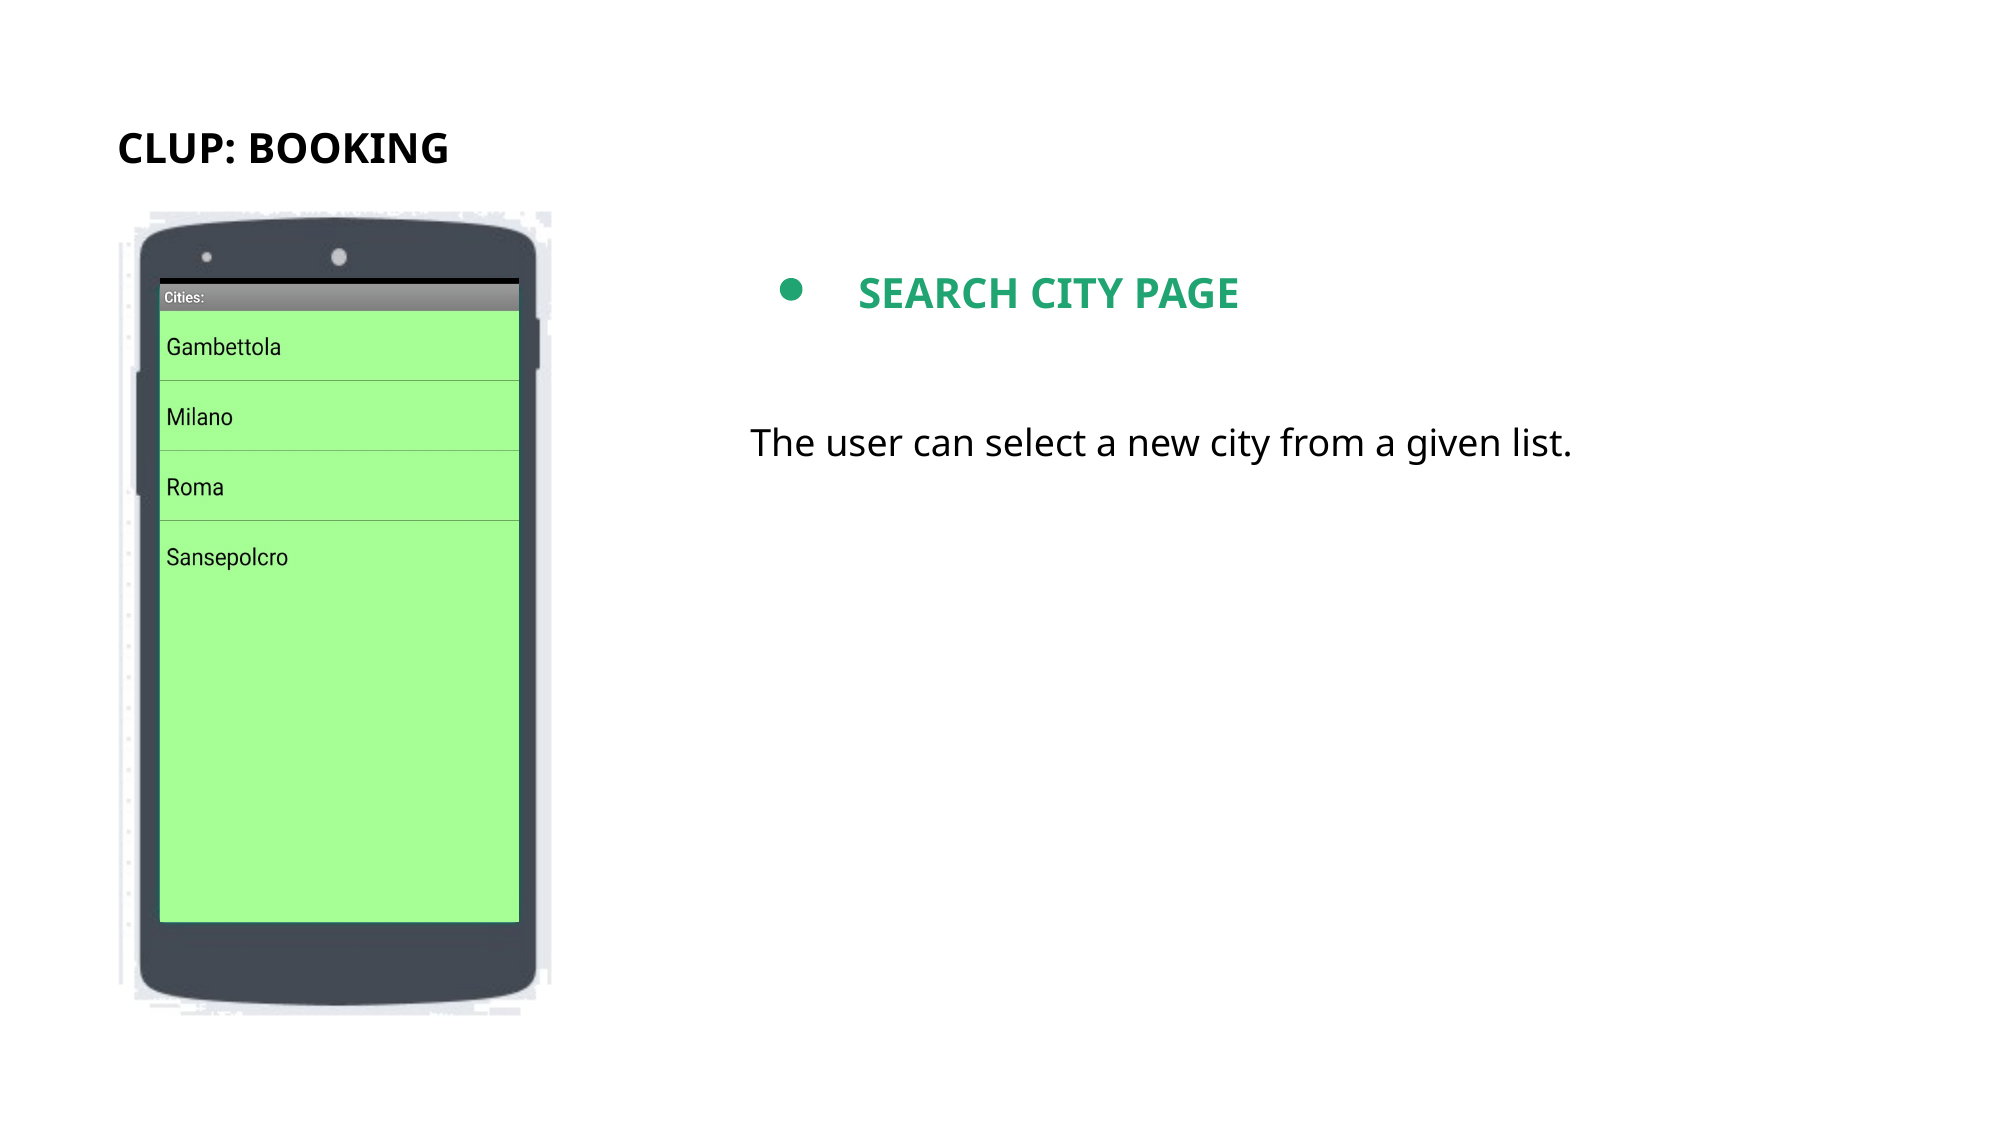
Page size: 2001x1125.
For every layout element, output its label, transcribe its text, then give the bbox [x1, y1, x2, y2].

text_box SEARCH CITY PAGE [843, 264, 1442, 315]
picture [83, 181, 593, 1047]
text_box [779, 278, 803, 301]
text_box The user can select a new city from a given list. [735, 411, 1658, 818]
title CLUP: BOOKING [102, 118, 1056, 230]
